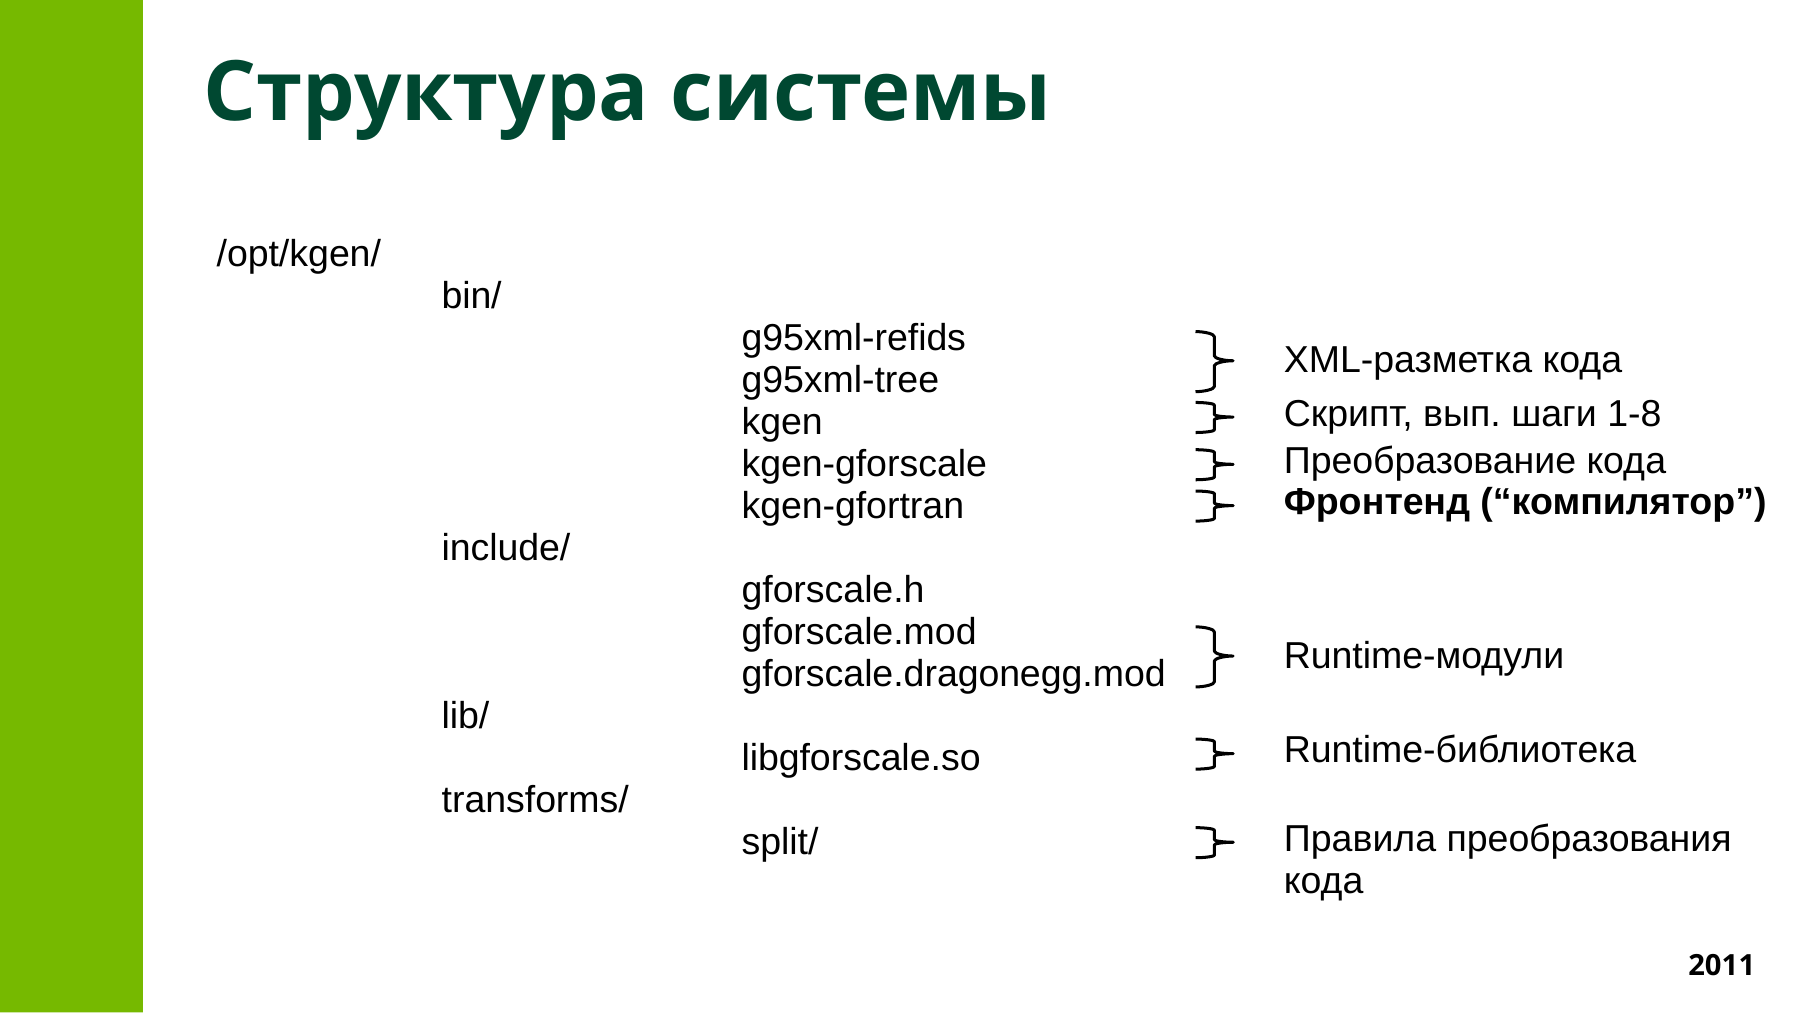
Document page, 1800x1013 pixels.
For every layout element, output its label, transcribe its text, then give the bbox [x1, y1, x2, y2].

text_box Скрипт, вып. шаги 1-8 [1269, 384, 1681, 431]
text_box /opt/kgen/ bin/ g95xml-refids g95xml-tree kgen kgen-gforscale kgen-gfortran include/ gforscale.h gforscale.mod gforscale.dragonegg.mod lib/ libgforscale.so transforms/ split/ [201, 225, 1181, 870]
title Структура системы [188, 40, 1733, 211]
text_box Runtime-модули [1269, 626, 1581, 684]
text_box Runtime-библиотека [1269, 721, 1654, 779]
text_box XML-разметка кода [1269, 331, 1638, 384]
text_box Фронтенд (“компилятор”) [1269, 473, 1783, 531]
text_box Правила преобразования кода [1269, 809, 1748, 909]
text_box Преобразование кода [1269, 431, 1683, 473]
